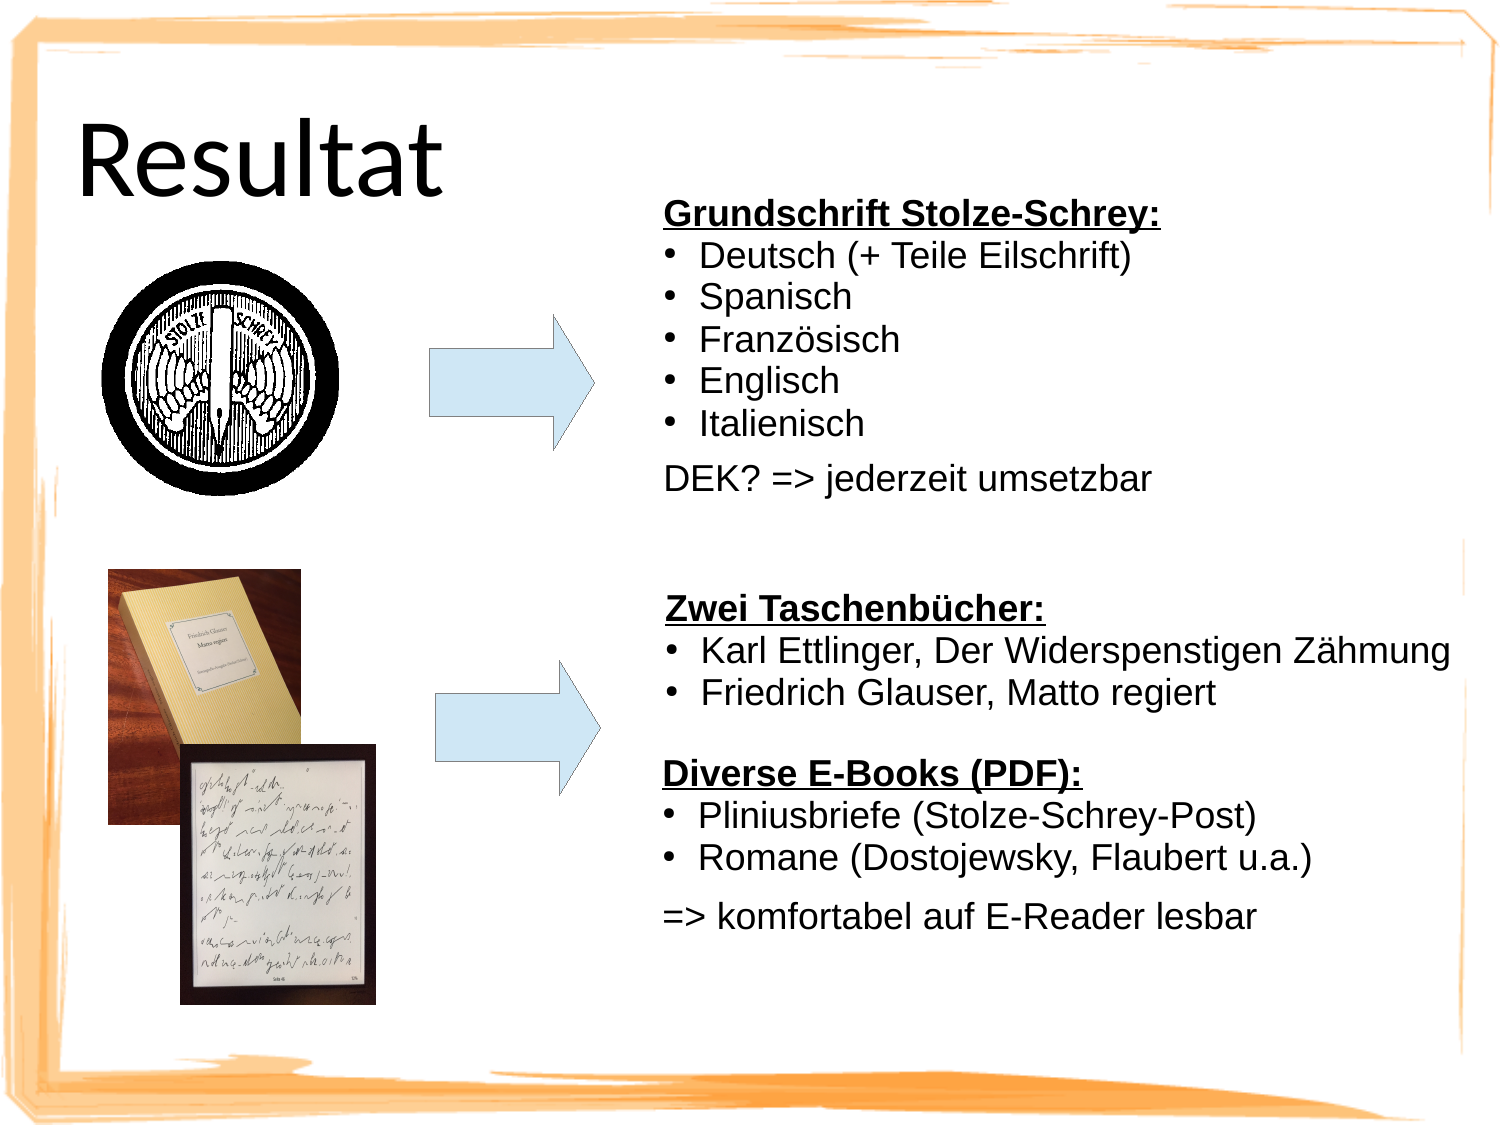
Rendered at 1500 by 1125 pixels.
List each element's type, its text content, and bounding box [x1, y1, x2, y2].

text_box Diverse E-Books (PDF): Pliniusbriefe (Stolze-Schrey-Post) Romane (Dostojewsky, Flaubert u.a.) [647, 744, 1473, 886]
text_box => komfortabel auf E-Reader lesbar [647, 888, 1381, 987]
text_box [429, 314, 595, 451]
title Resultat [75, 112, 1350, 225]
text_box Grundschrift Stolze-Schrey: Deutsch (+ Teile Eilschrift) Spanisch Französisch Englisch Italienisch [648, 184, 1324, 451]
text_box [435, 660, 601, 796]
text_box Zwei Taschenbücher: Karl Ettlinger, Der Widerspenstigen Zähmung Friedrich Glauser, Matto regiert [650, 580, 1476, 721]
picture [0, 0, 1500, 1125]
text_box DEK? => jederzeit umsetzbar [648, 450, 1249, 507]
